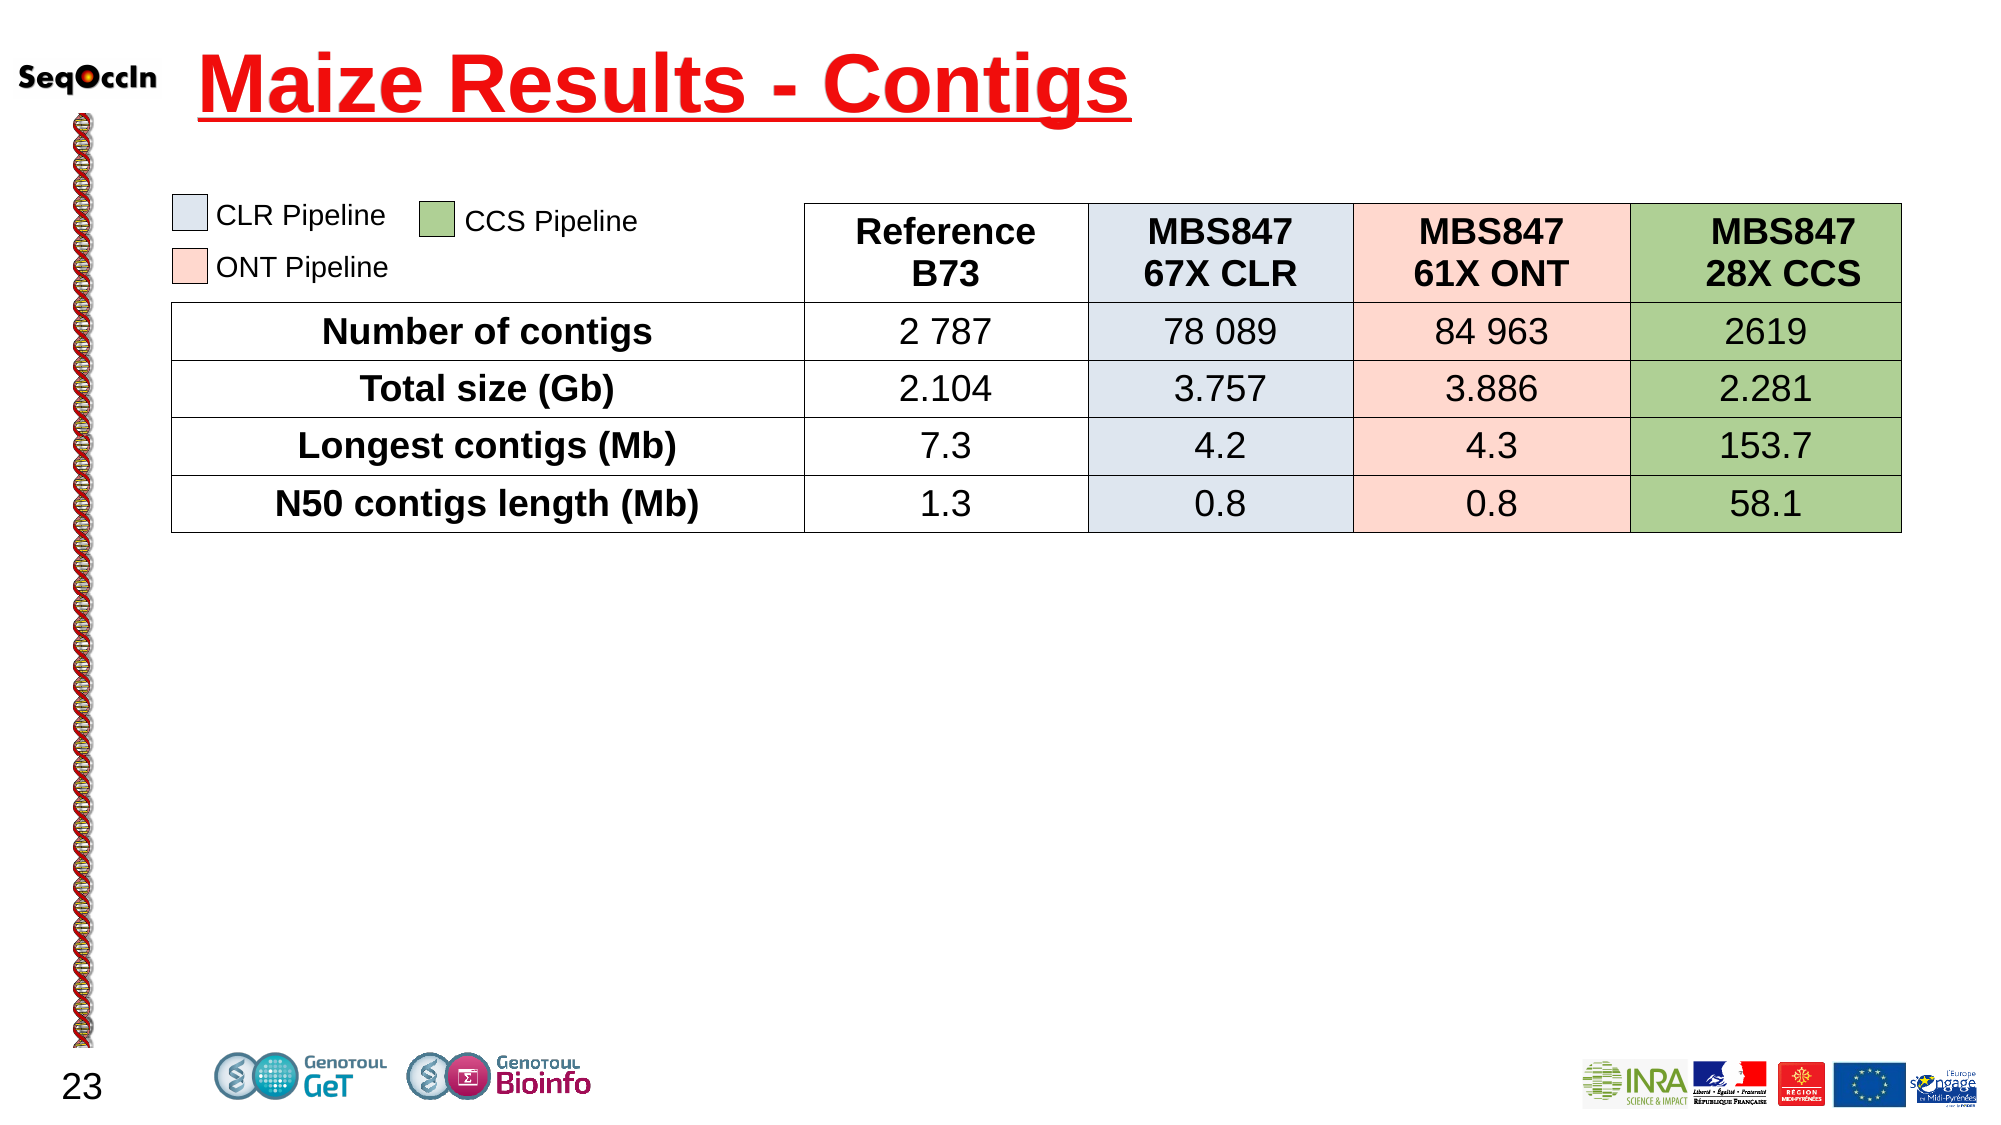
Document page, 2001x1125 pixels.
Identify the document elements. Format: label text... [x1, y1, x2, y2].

table_cell 7.3 [805, 418, 1088, 475]
table_cell 3.757 [1089, 361, 1353, 417]
table_cell 4.2 [1089, 418, 1353, 475]
table_cell 0.8 [1354, 476, 1630, 532]
picture [73, 113, 91, 1048]
table_cell Number of contigs [172, 303, 804, 360]
picture [1832, 1061, 1983, 1111]
text_box Maize Results - contigs [183, 30, 1837, 203]
table_cell 3.886 [1354, 361, 1630, 417]
table_cell 84 963 [1354, 303, 1630, 360]
table_header Reference B73 [805, 204, 1088, 302]
table_cell 2.104 [805, 361, 1088, 417]
table_cell 2619 [1631, 303, 1901, 360]
table_cell Total size (Gb) [172, 361, 804, 417]
picture [208, 1046, 392, 1106]
table_cell 1.3 [805, 476, 1088, 532]
table_cell 153.7 [1631, 418, 1901, 475]
picture [400, 1046, 597, 1106]
table_header MBS847 28X CCS [1631, 204, 1901, 302]
table_header [172, 204, 804, 302]
text_box [172, 248, 201, 284]
table_cell N50 contigs length (Mb) [172, 476, 804, 532]
text_box ONT Pipeline [201, 244, 404, 292]
picture [1581, 1059, 1689, 1109]
table_cell 58.1 [1631, 476, 1901, 532]
table_cell 78 089 [1089, 303, 1353, 360]
text_box [172, 194, 201, 231]
text_box [419, 201, 449, 237]
picture [1778, 1062, 1825, 1106]
table_cell Longest contigs (Mb) [172, 418, 804, 475]
table_cell 0.8 [1089, 476, 1353, 532]
table_header MBS847 67X CLR [1089, 204, 1353, 302]
picture [13, 58, 162, 99]
table_cell 2 787 [805, 303, 1088, 360]
table_cell 2.281 [1631, 361, 1901, 417]
text_box CCS Pipeline [449, 197, 654, 245]
table_header MBS847 61X ONT [1354, 204, 1630, 302]
table_cell 4.3 [1354, 418, 1630, 475]
text_box CLR Pipeline [201, 191, 402, 239]
